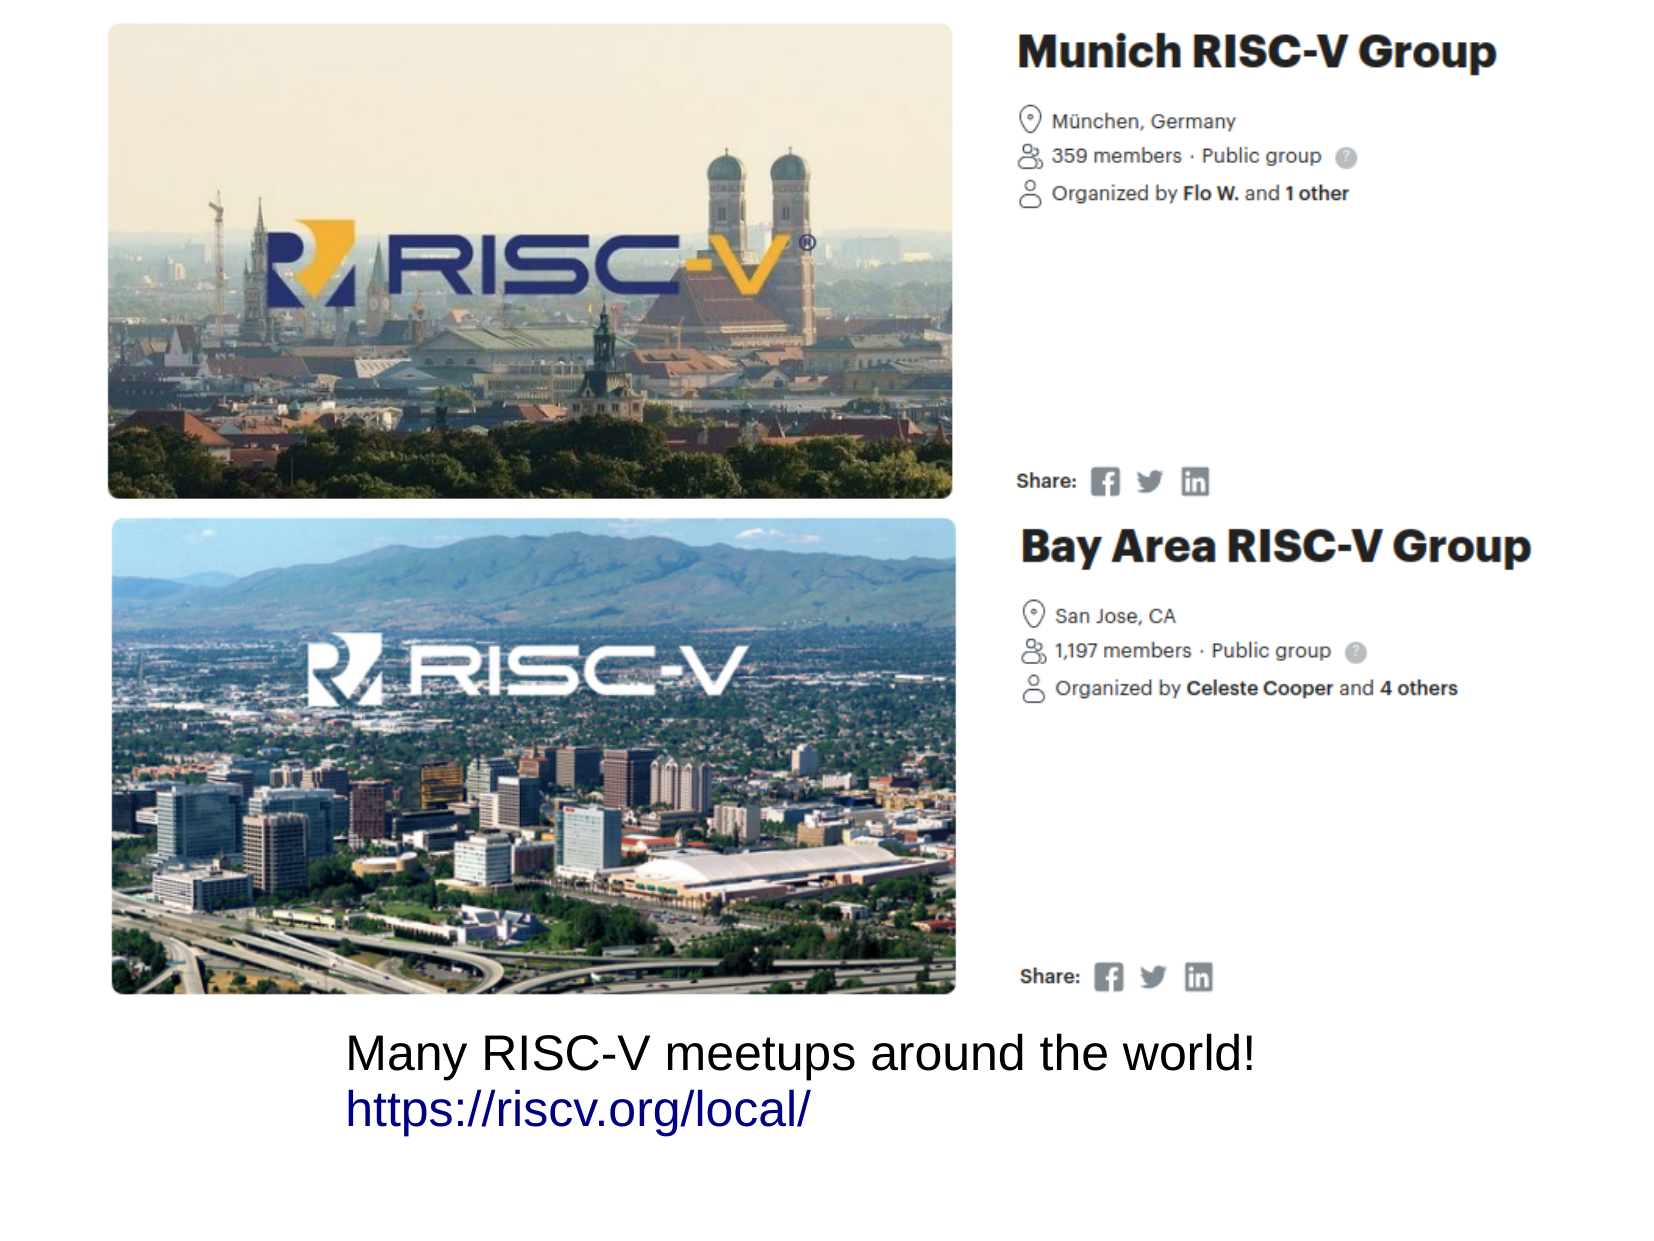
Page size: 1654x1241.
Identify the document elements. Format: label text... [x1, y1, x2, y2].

picture [45, 2, 1625, 1007]
text_box Many RISC-V meetups around the world! https://riscv.org/local/ [330, 1017, 1559, 1241]
